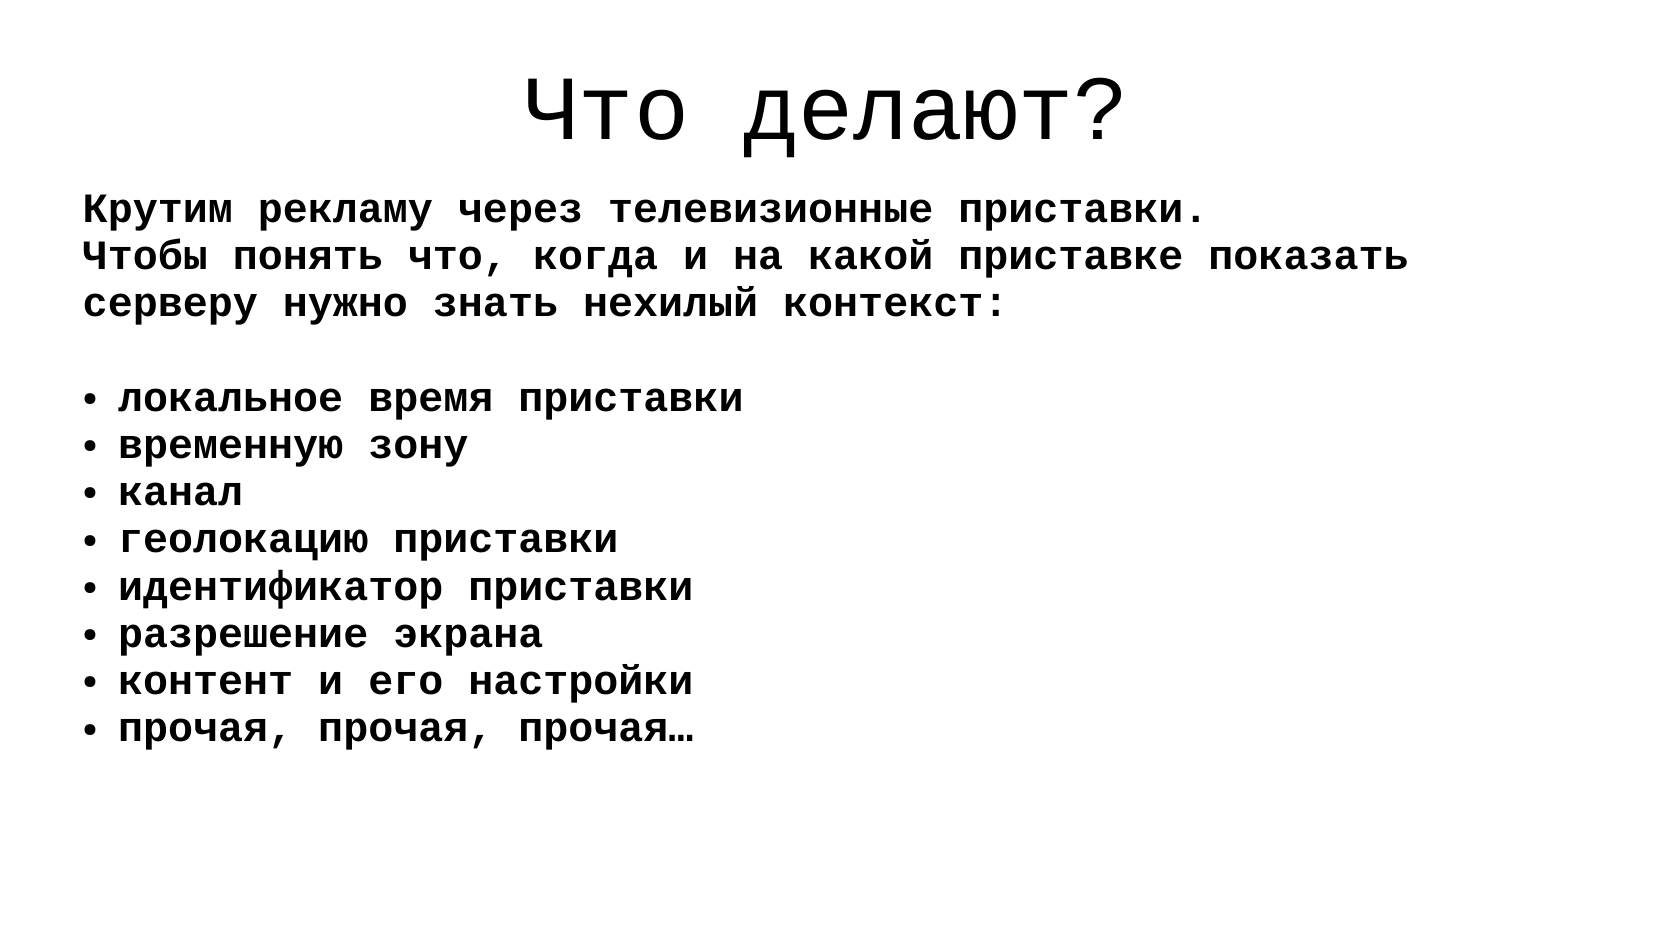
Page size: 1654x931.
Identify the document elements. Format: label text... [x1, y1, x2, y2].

title Что делают? [82, 37, 1571, 187]
subtitle Крутим рекламу через телевизионные приставки. Чтобы понять что, когда и на какой приставке показать серверу нужно знать нехилый контекст: локальное время приставки временную зону канал геолокацию приставки идентификатор приставки разрешение экрана контент и его настройки прочая, прочая, прочая… [82, 187, 1571, 788]
